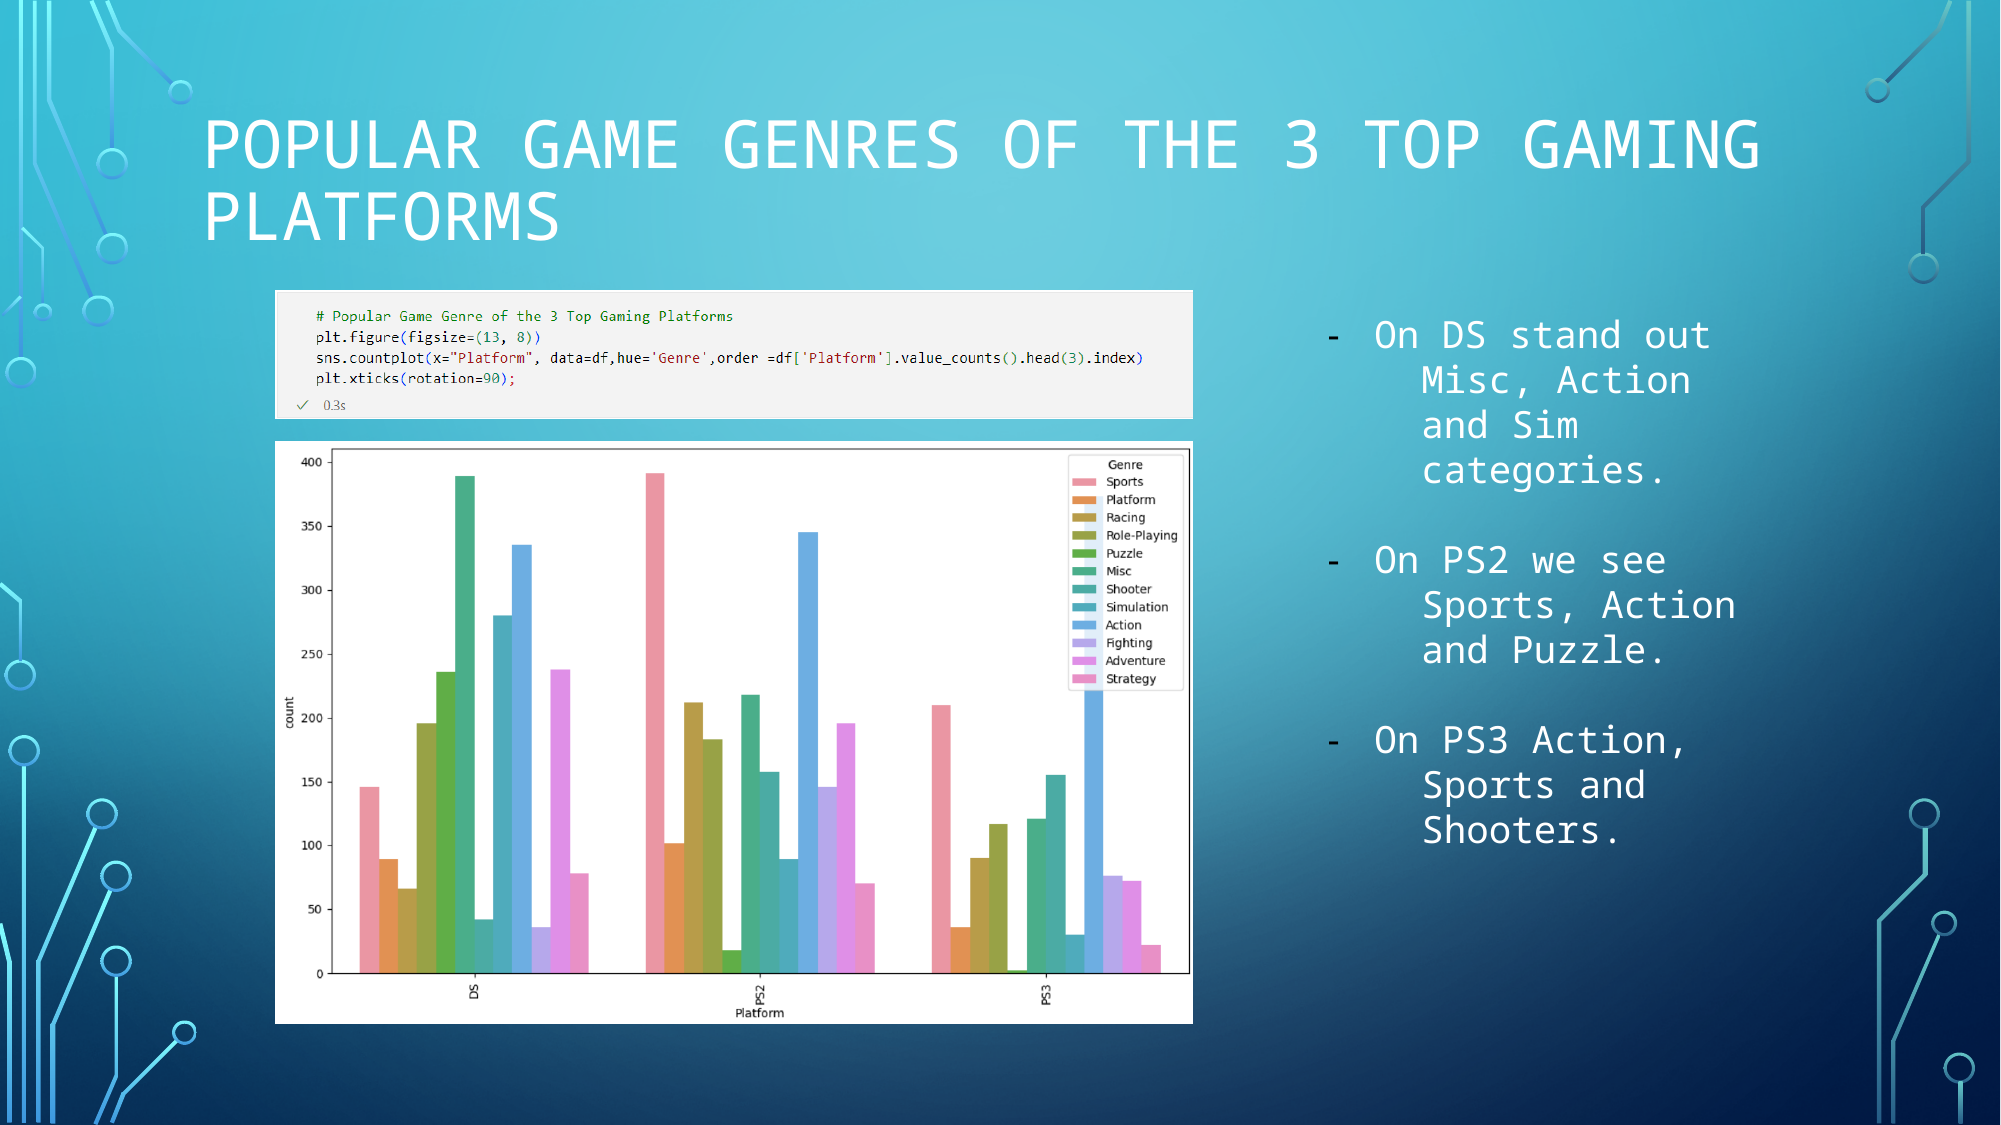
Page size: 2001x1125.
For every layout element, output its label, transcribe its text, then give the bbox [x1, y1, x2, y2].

picture [275, 290, 1193, 419]
title Popular Game Genres of the 3 Top Gaming Platforms [187, 101, 1813, 344]
picture [275, 441, 1193, 1024]
text_box On DS stand out Misc, Action and Sim categories. On PS2 we see Sports, Action and Puzzle. On PS3 Action, Sports and Shooters. [1312, 303, 1776, 819]
